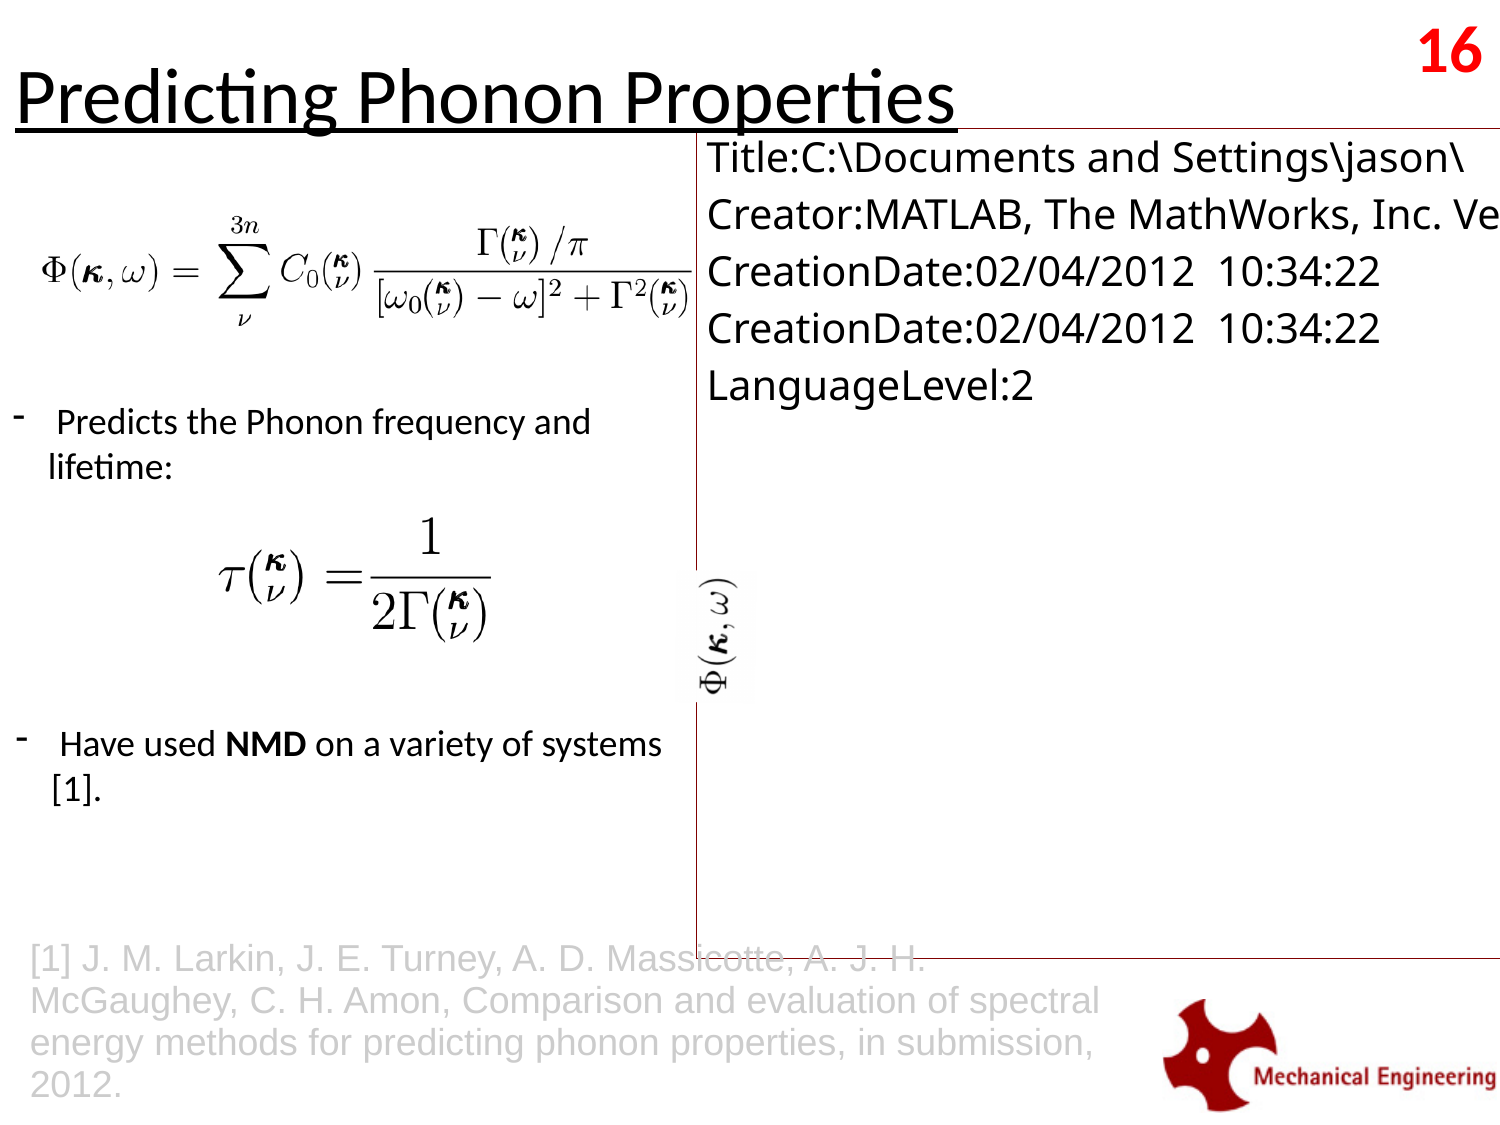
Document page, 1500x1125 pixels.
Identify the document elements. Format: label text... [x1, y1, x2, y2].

text_box Predicts the Phonon frequency and lifetime: [0, 389, 718, 495]
text_box [1] J. M. Larkin, J. E. Turney, A. D. Massicotte, A. J. H. McGaughey, C. H. Amon, Comparison and evaluation of spectral energy methods for predicting phonon properties, in submission, 2012. [15, 930, 1159, 1113]
text_box 16 [1400, 0, 1499, 93]
picture [1162, 999, 1497, 1113]
title Predicting Phonon Properties [0, 0, 1351, 186]
picture [33, 125, 1500, 959]
text_box Have used NMD on a variety of systems [1]. [0, 711, 721, 817]
picture [195, 495, 496, 663]
